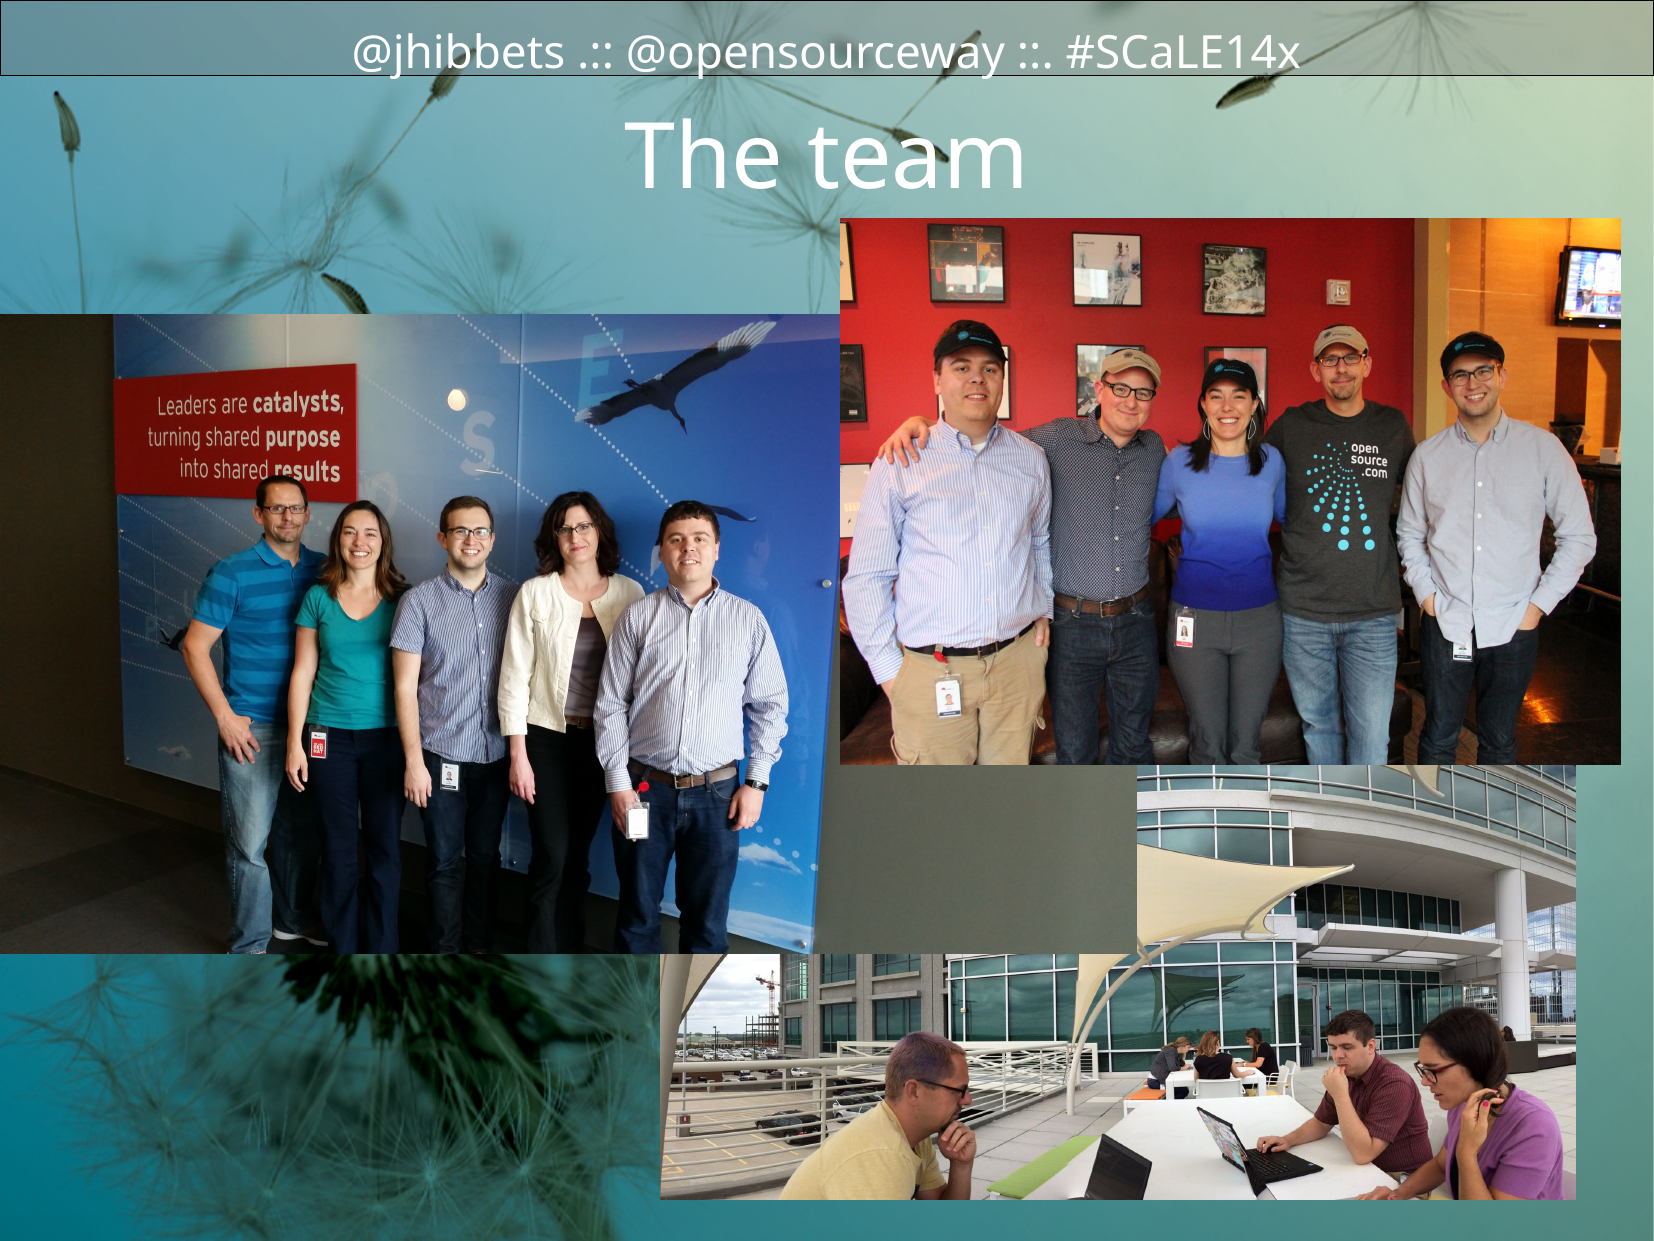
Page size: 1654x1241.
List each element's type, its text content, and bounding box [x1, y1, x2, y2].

title The team [82, 49, 1571, 257]
picture [0, 76, 1654, 1241]
